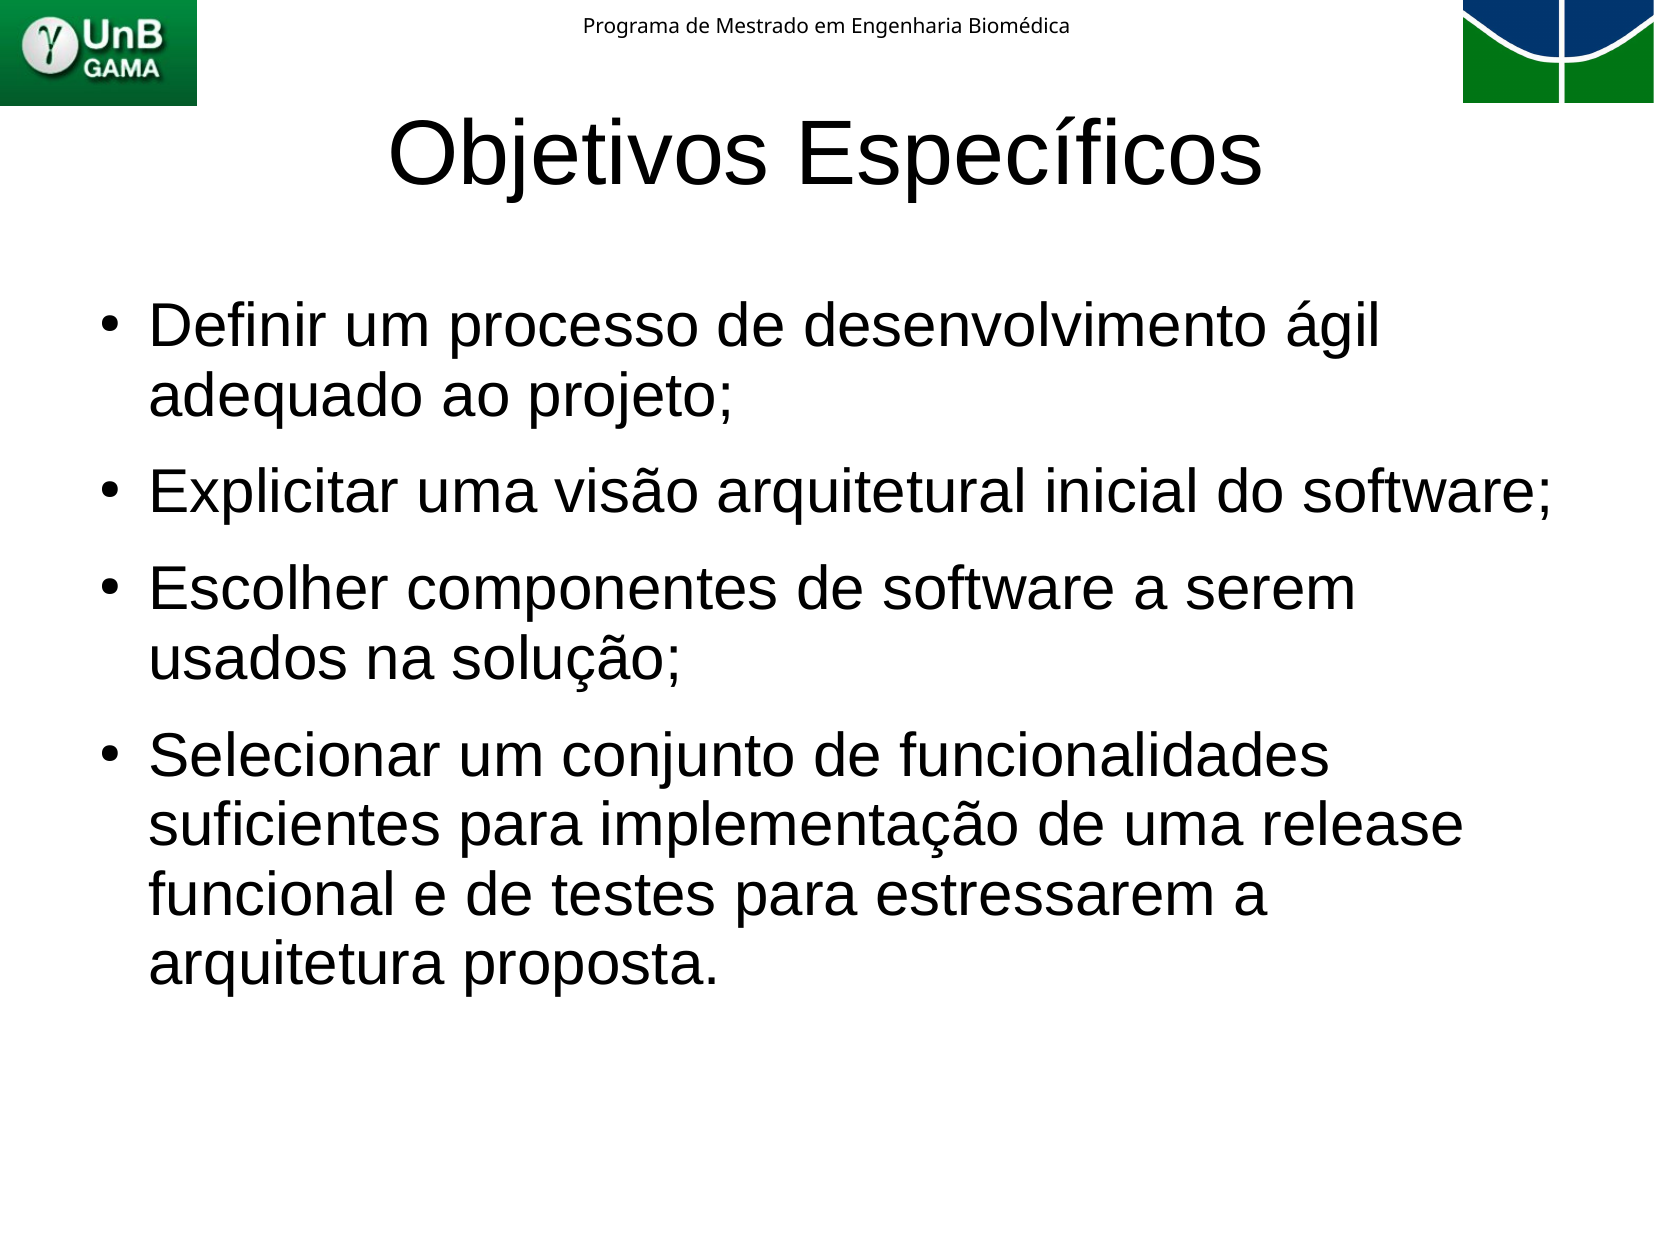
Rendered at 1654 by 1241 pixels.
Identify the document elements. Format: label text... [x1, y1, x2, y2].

title Objetivos Específicos [82, 49, 1571, 257]
list Definir um processo de desenvolvimento ágil adequado ao projeto; Explicitar uma visão arquitetural inicial do software; Escolher componentes de software a serem usados na solução; Selecionar um conjunto de funcionalidades suficientes para implementação de uma release funcional e de testes para estressarem a arquitetura proposta. [82, 290, 1571, 1010]
picture [0, 0, 197, 106]
picture [1463, 0, 1654, 103]
